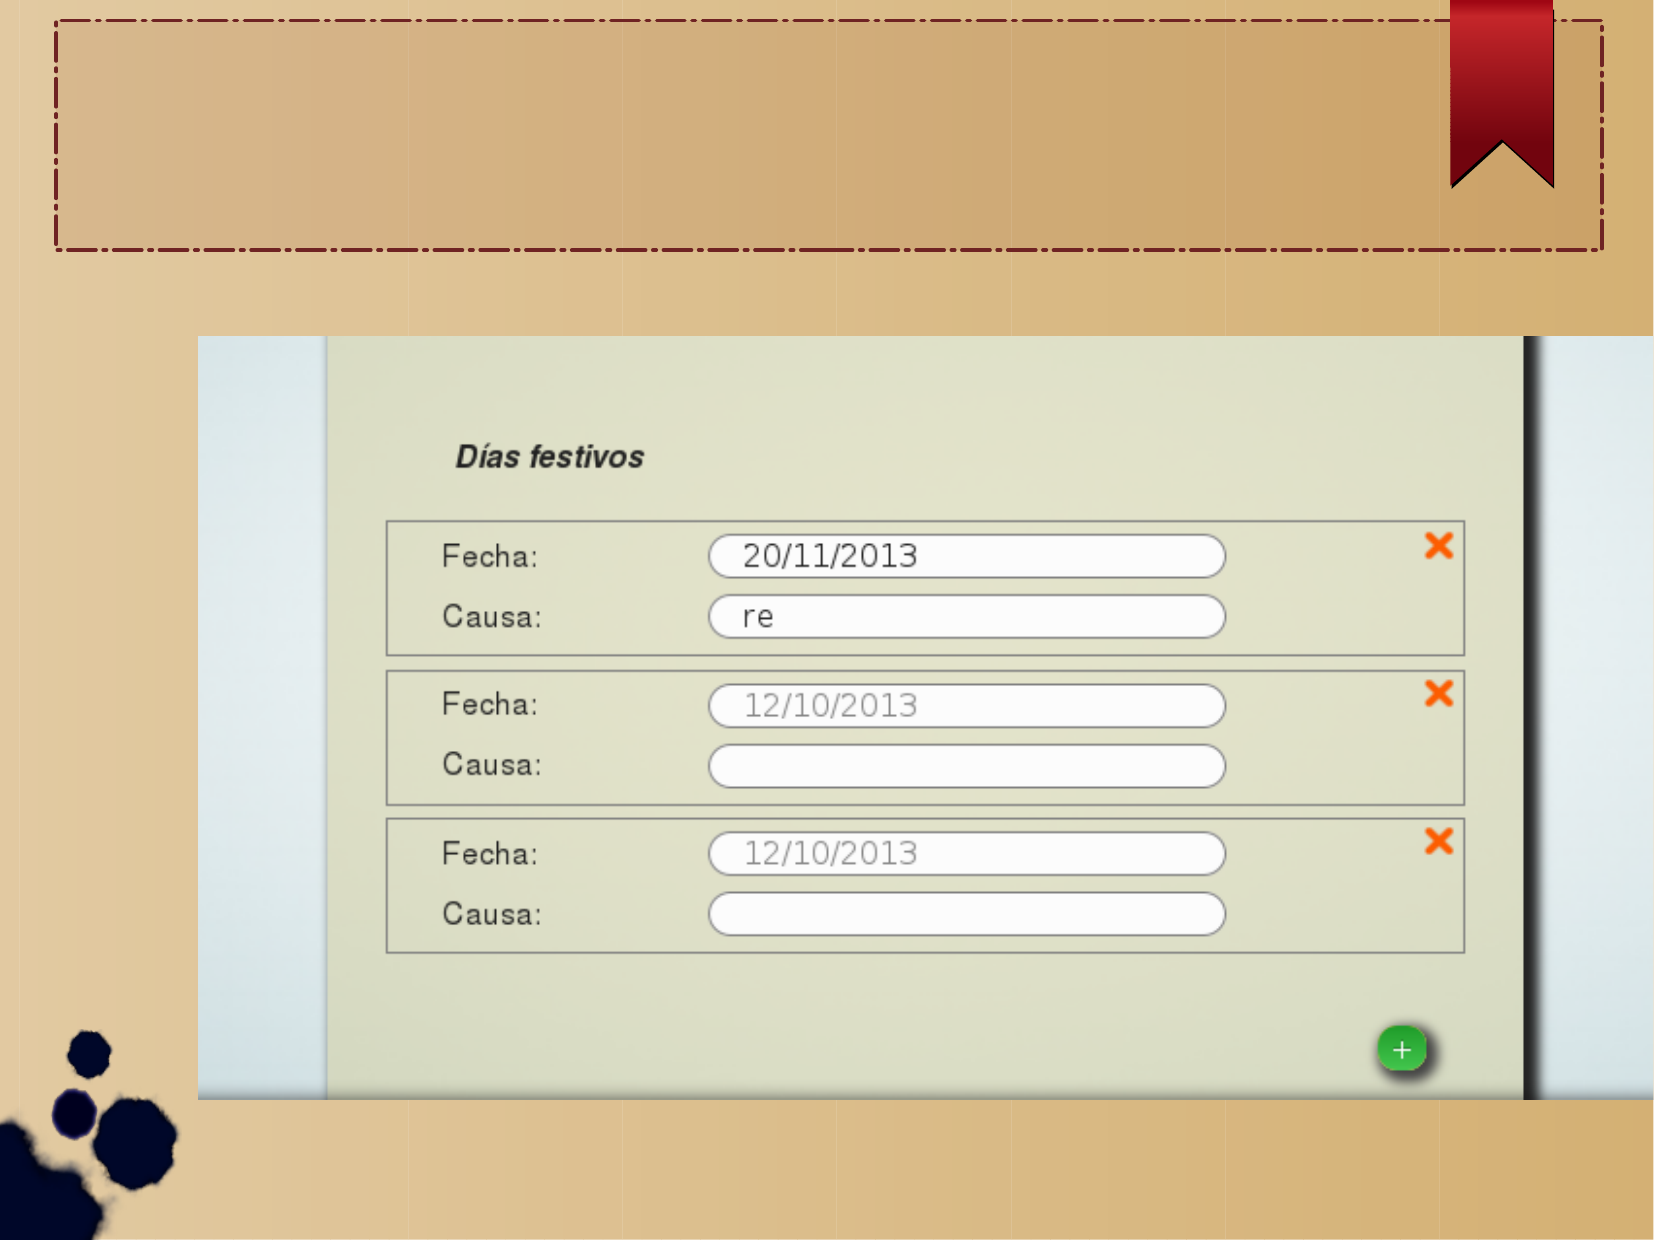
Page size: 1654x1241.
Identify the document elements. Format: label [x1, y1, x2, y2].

picture [198, 336, 1654, 1100]
